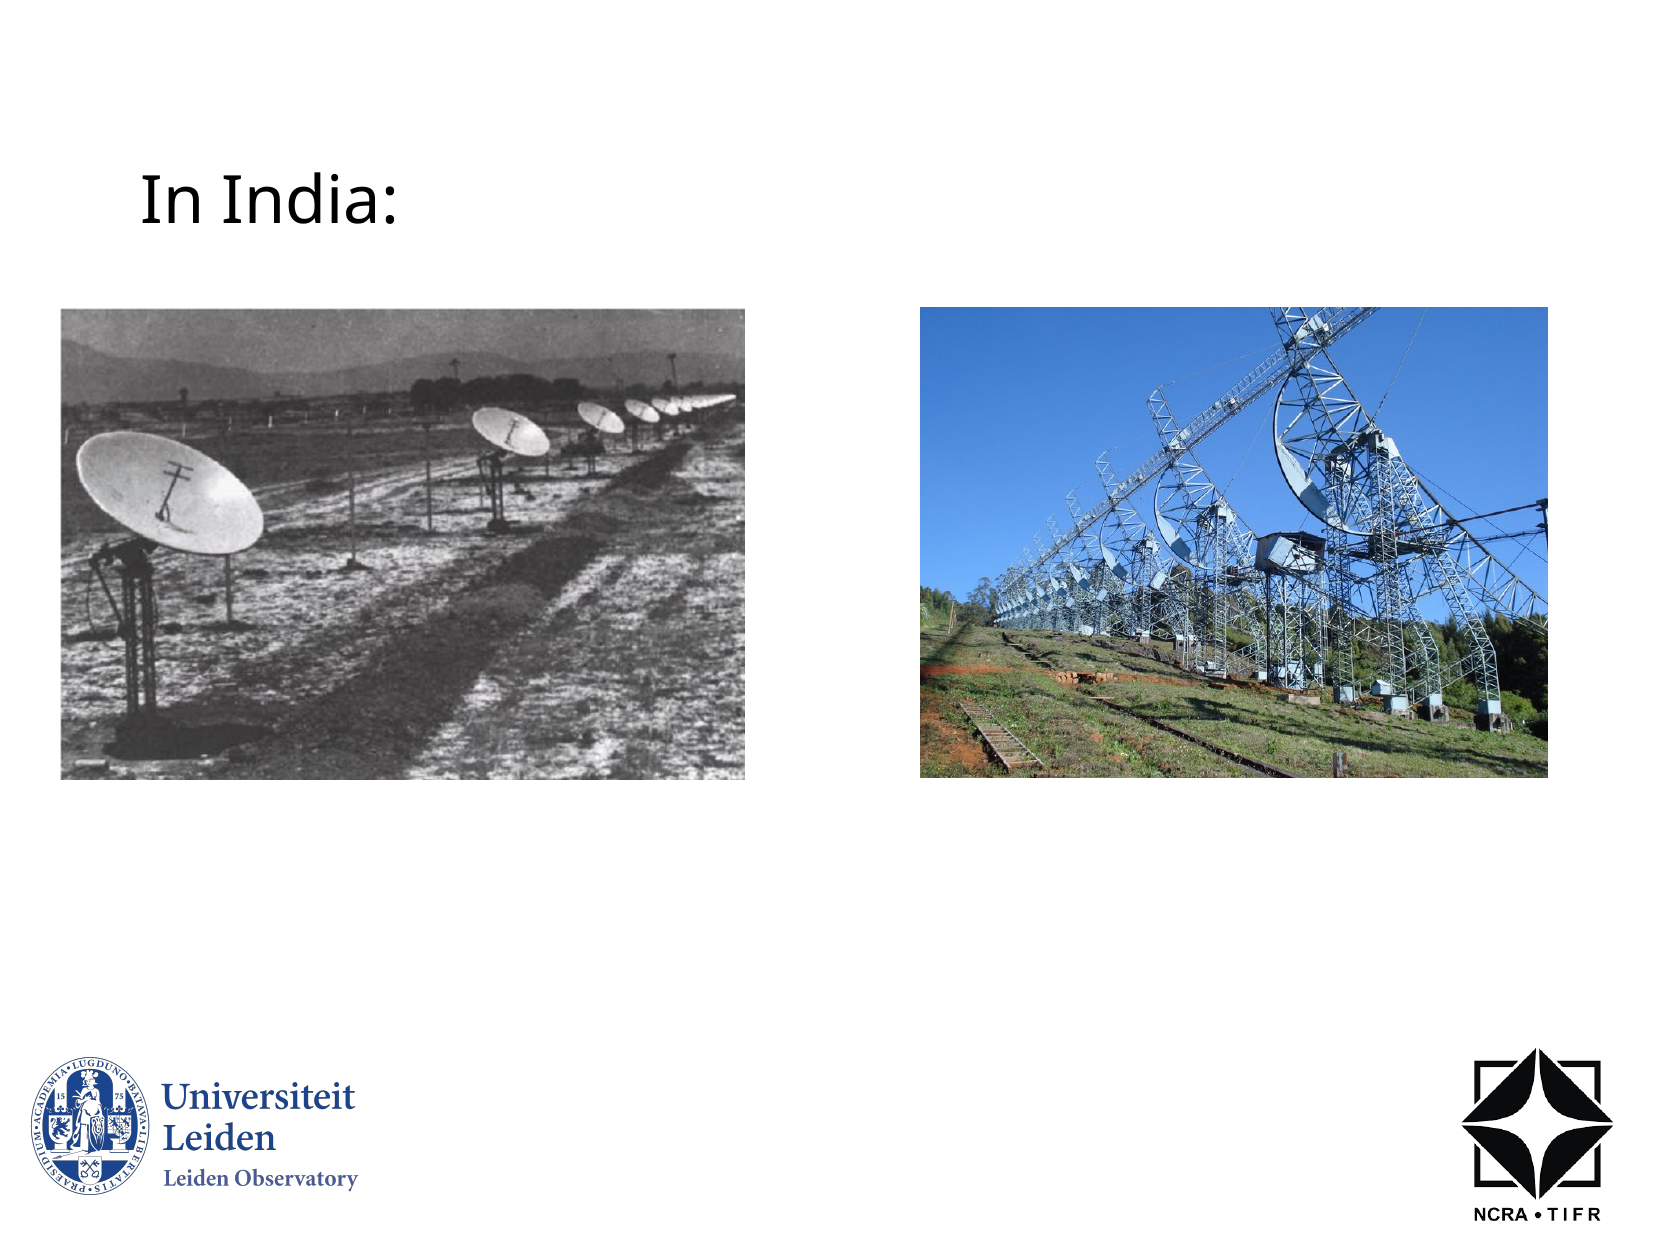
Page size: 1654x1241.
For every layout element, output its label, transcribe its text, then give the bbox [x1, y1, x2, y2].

picture [920, 307, 1548, 778]
picture [1461, 1048, 1613, 1222]
picture [59, 307, 745, 780]
picture [0, 1011, 401, 1241]
text_box In India: [125, 144, 400, 237]
